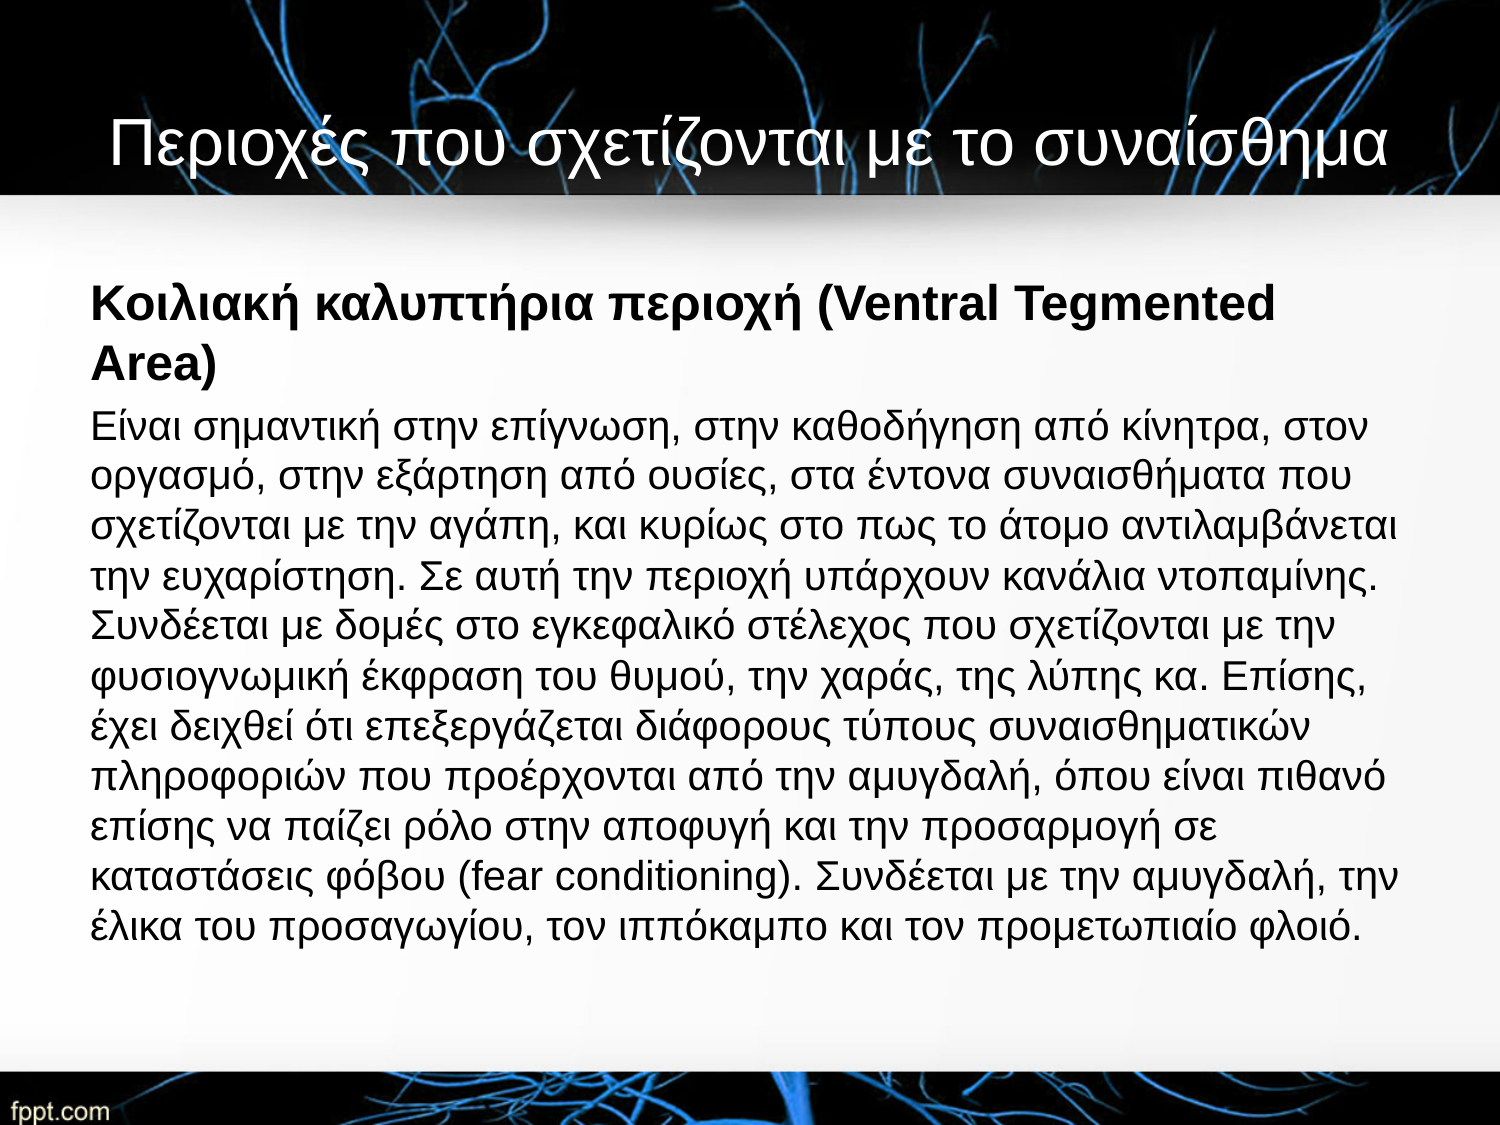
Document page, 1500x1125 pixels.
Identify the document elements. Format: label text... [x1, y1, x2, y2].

list Κοιλιακή καλυπτήρια περιοχή (Ventral Tegmented Area) Είναι σημαντική στην επίγνωση, στην καθοδήγηση από κίνητρα, στον οργασμό, στην εξάρτηση από ουσίες, στα έντονα συναισθήματα που σχετίζονται με την αγάπη, και κυρίως στο πως το άτομο αντιλαμβάνεται την ευχαρίστηση. Σε αυτή την περιοχή υπάρχουν κανάλια ντοπαμίνης. Συνδέεται με δομές στο εγκεφαλικό στέλεχος που σχετίζονται με την φυσιογνωμική έκφραση του θυμού, την χαράς, της λύπης κα. Επίσης, έχει δειχθεί ότι επεξεργάζεται διάφορους τύπους συναισθηματικών πληροφοριών που προέρχονται από την αμυγδαλή, όπου είναι πιθανό επίσης να παίζει ρόλο στην αποφυγή και την προσαρμογή σε καταστάσεις φόβου (fear conditioning). Συνδέεται με την αμυγδαλή, την έλικα του προσαγωγίου, τον ιππόκαμπο και τον προμετωπιαίο φλοιό. [75, 262, 1425, 1005]
picture [0, 0, 1500, 1125]
title Περιοχές που σχετίζονται με το συναίσθημα [75, 45, 1425, 233]
